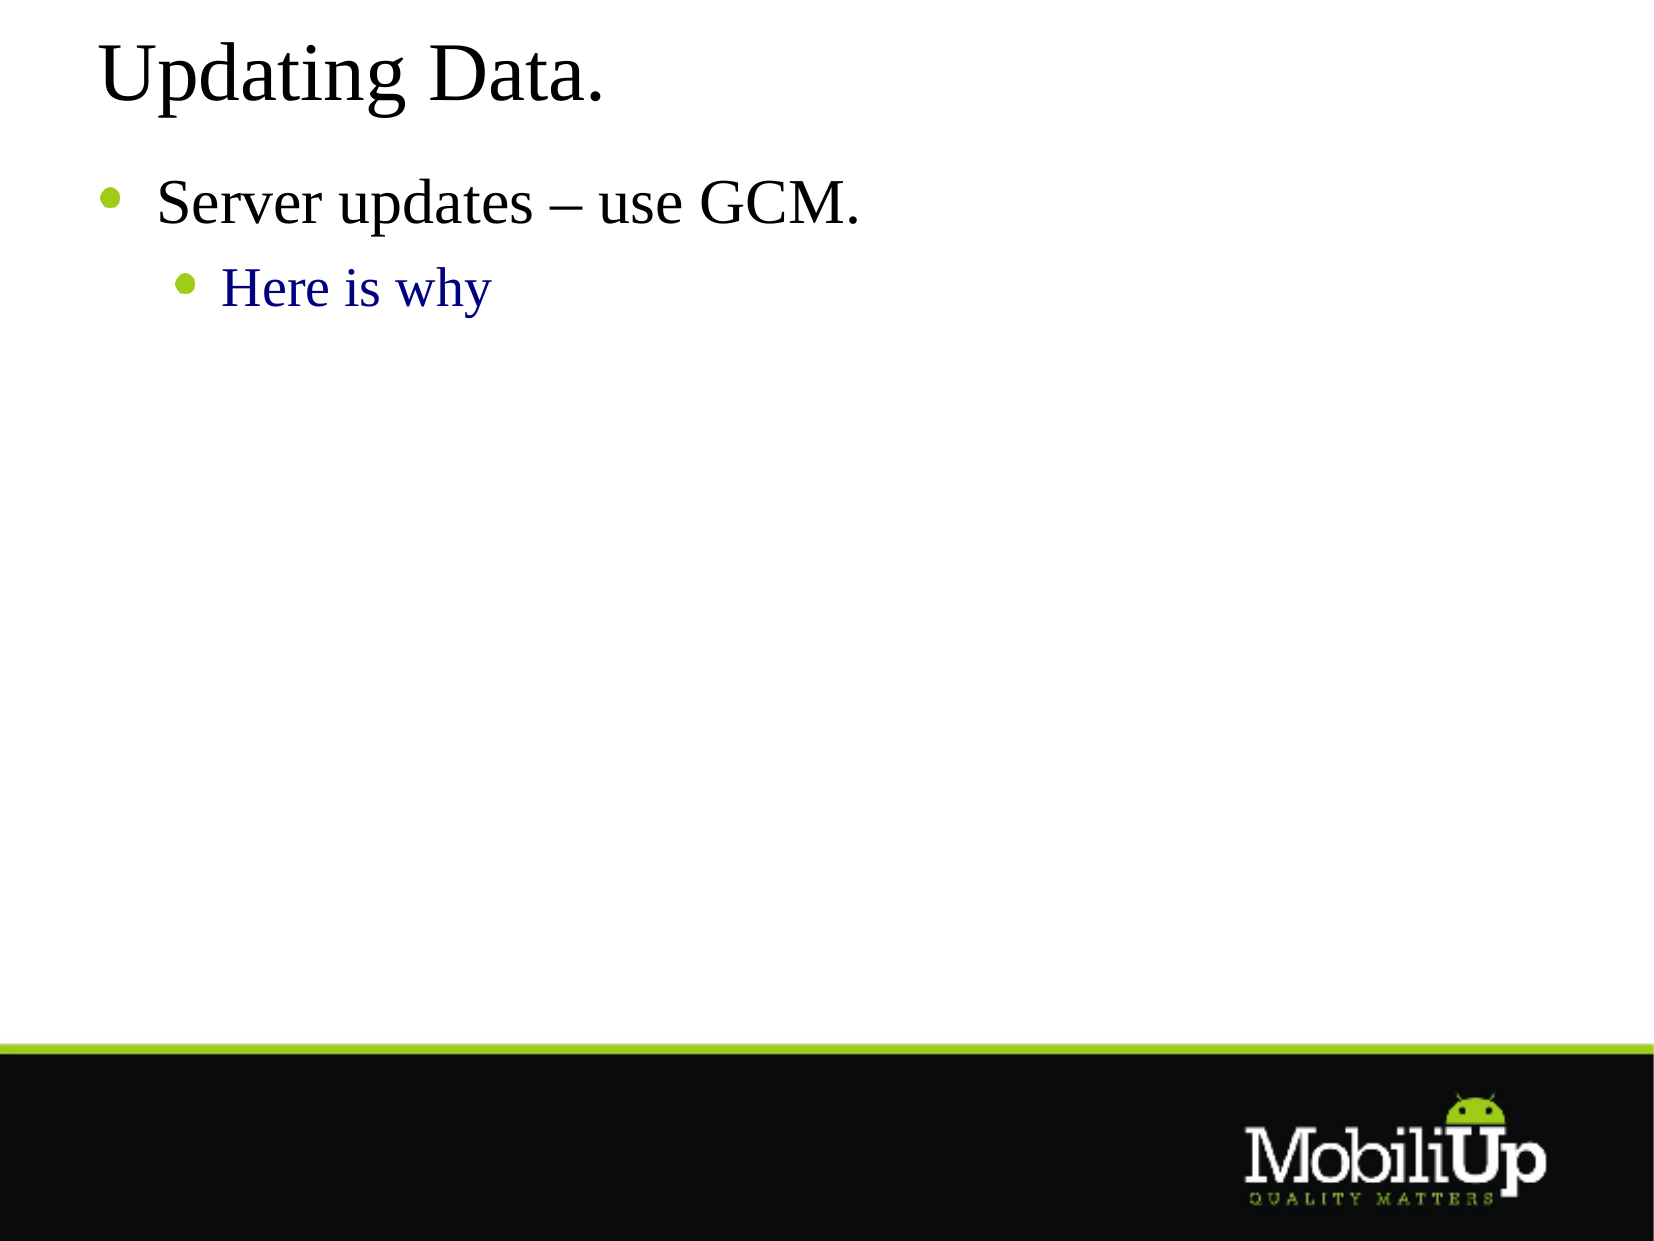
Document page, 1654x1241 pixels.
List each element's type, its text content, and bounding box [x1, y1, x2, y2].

title Updating Data. [82, 9, 1571, 125]
picture [0, 0, 1654, 1241]
list Server updates – use GCM. Here is why [85, 151, 1574, 871]
